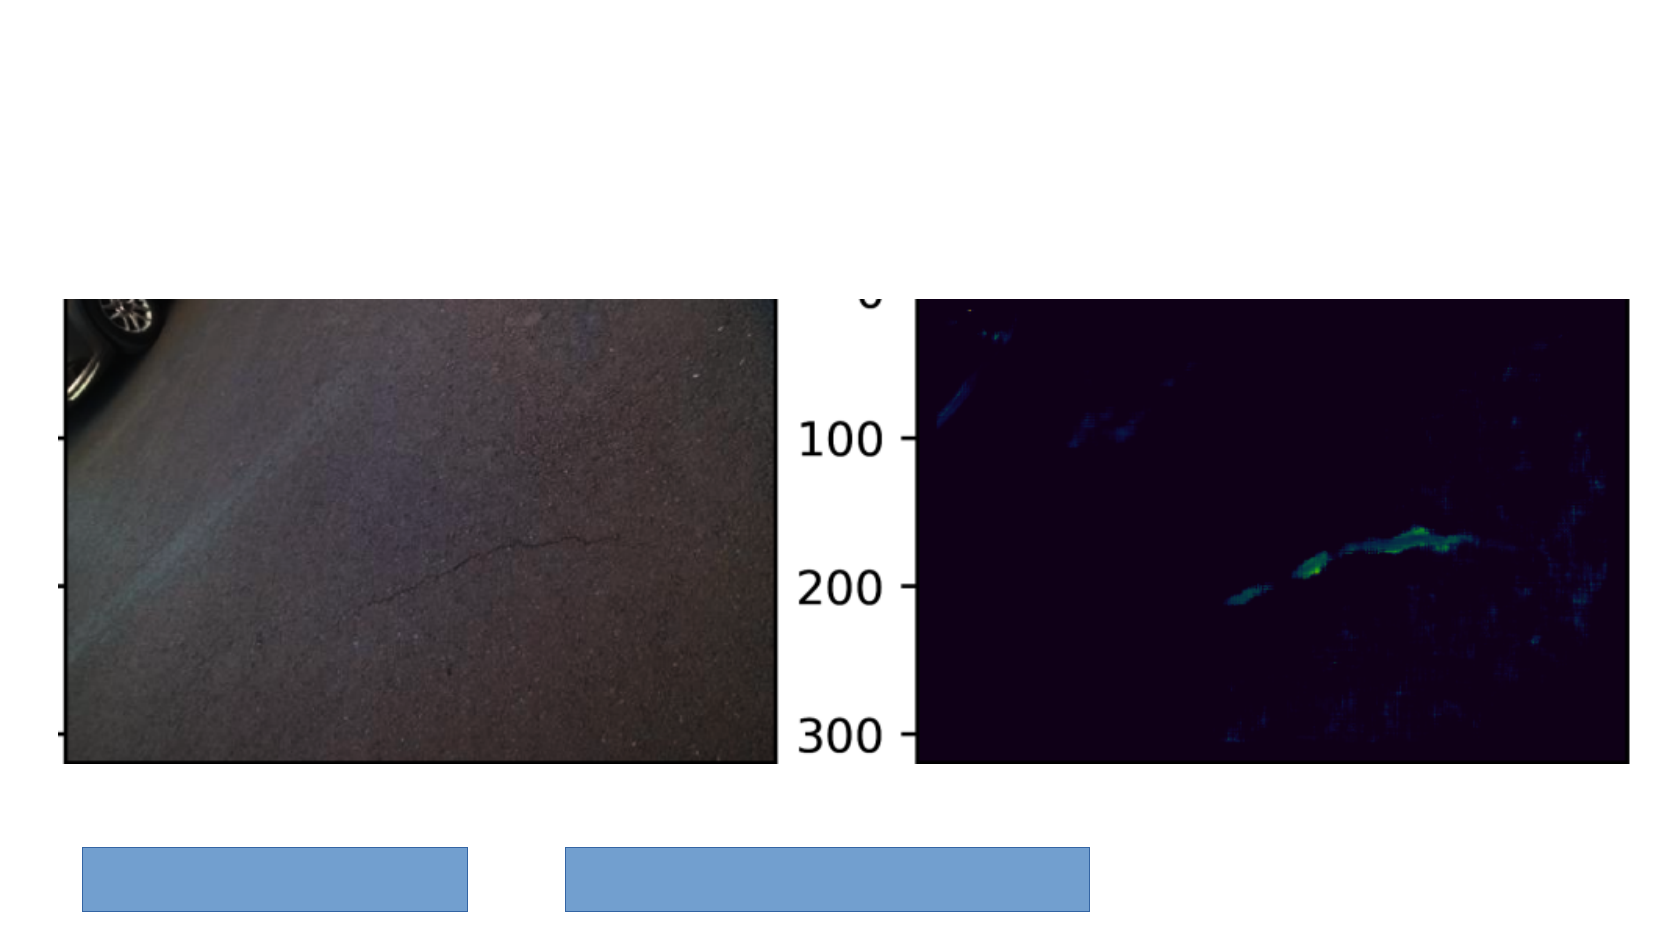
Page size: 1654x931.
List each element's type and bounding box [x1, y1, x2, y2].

picture [58, 299, 1636, 764]
